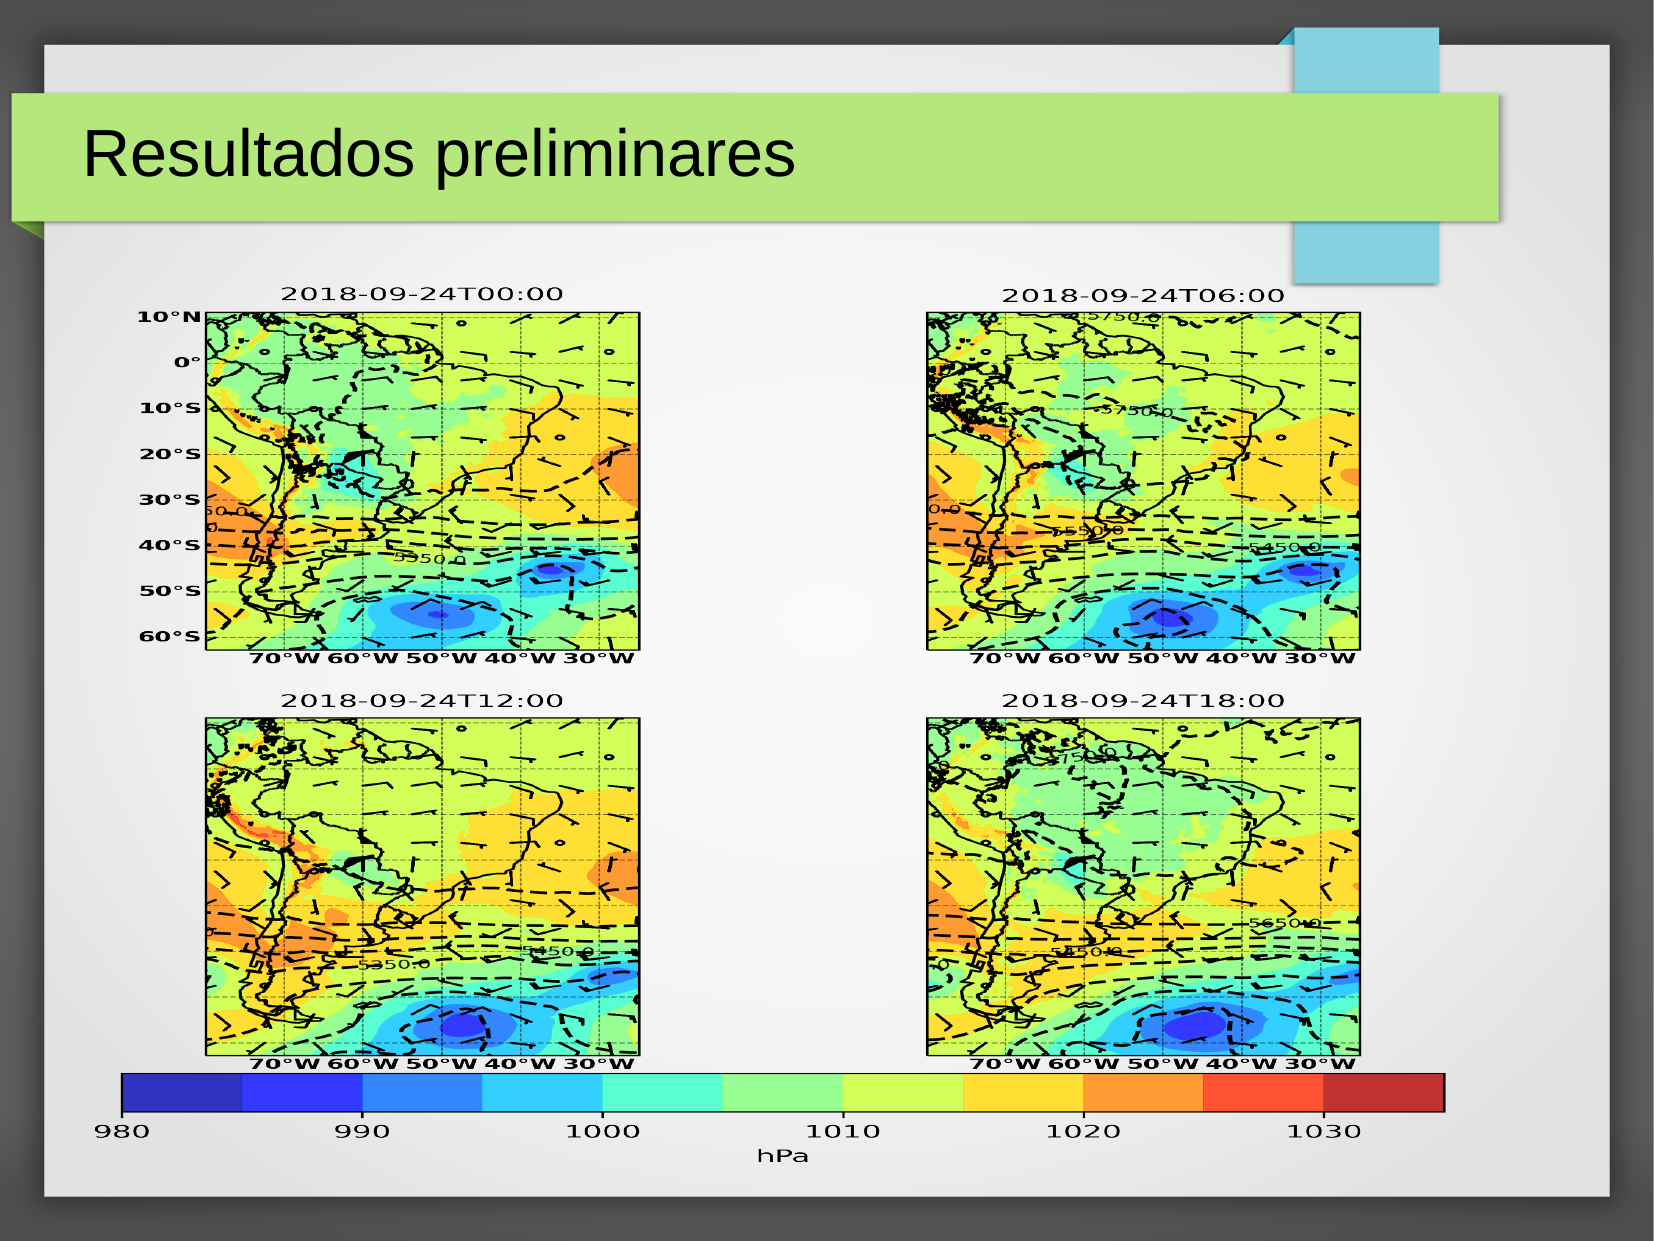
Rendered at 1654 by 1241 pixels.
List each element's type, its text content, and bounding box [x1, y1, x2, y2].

title Resultados preliminares [82, 94, 1264, 213]
picture [0, 0, 1654, 1241]
